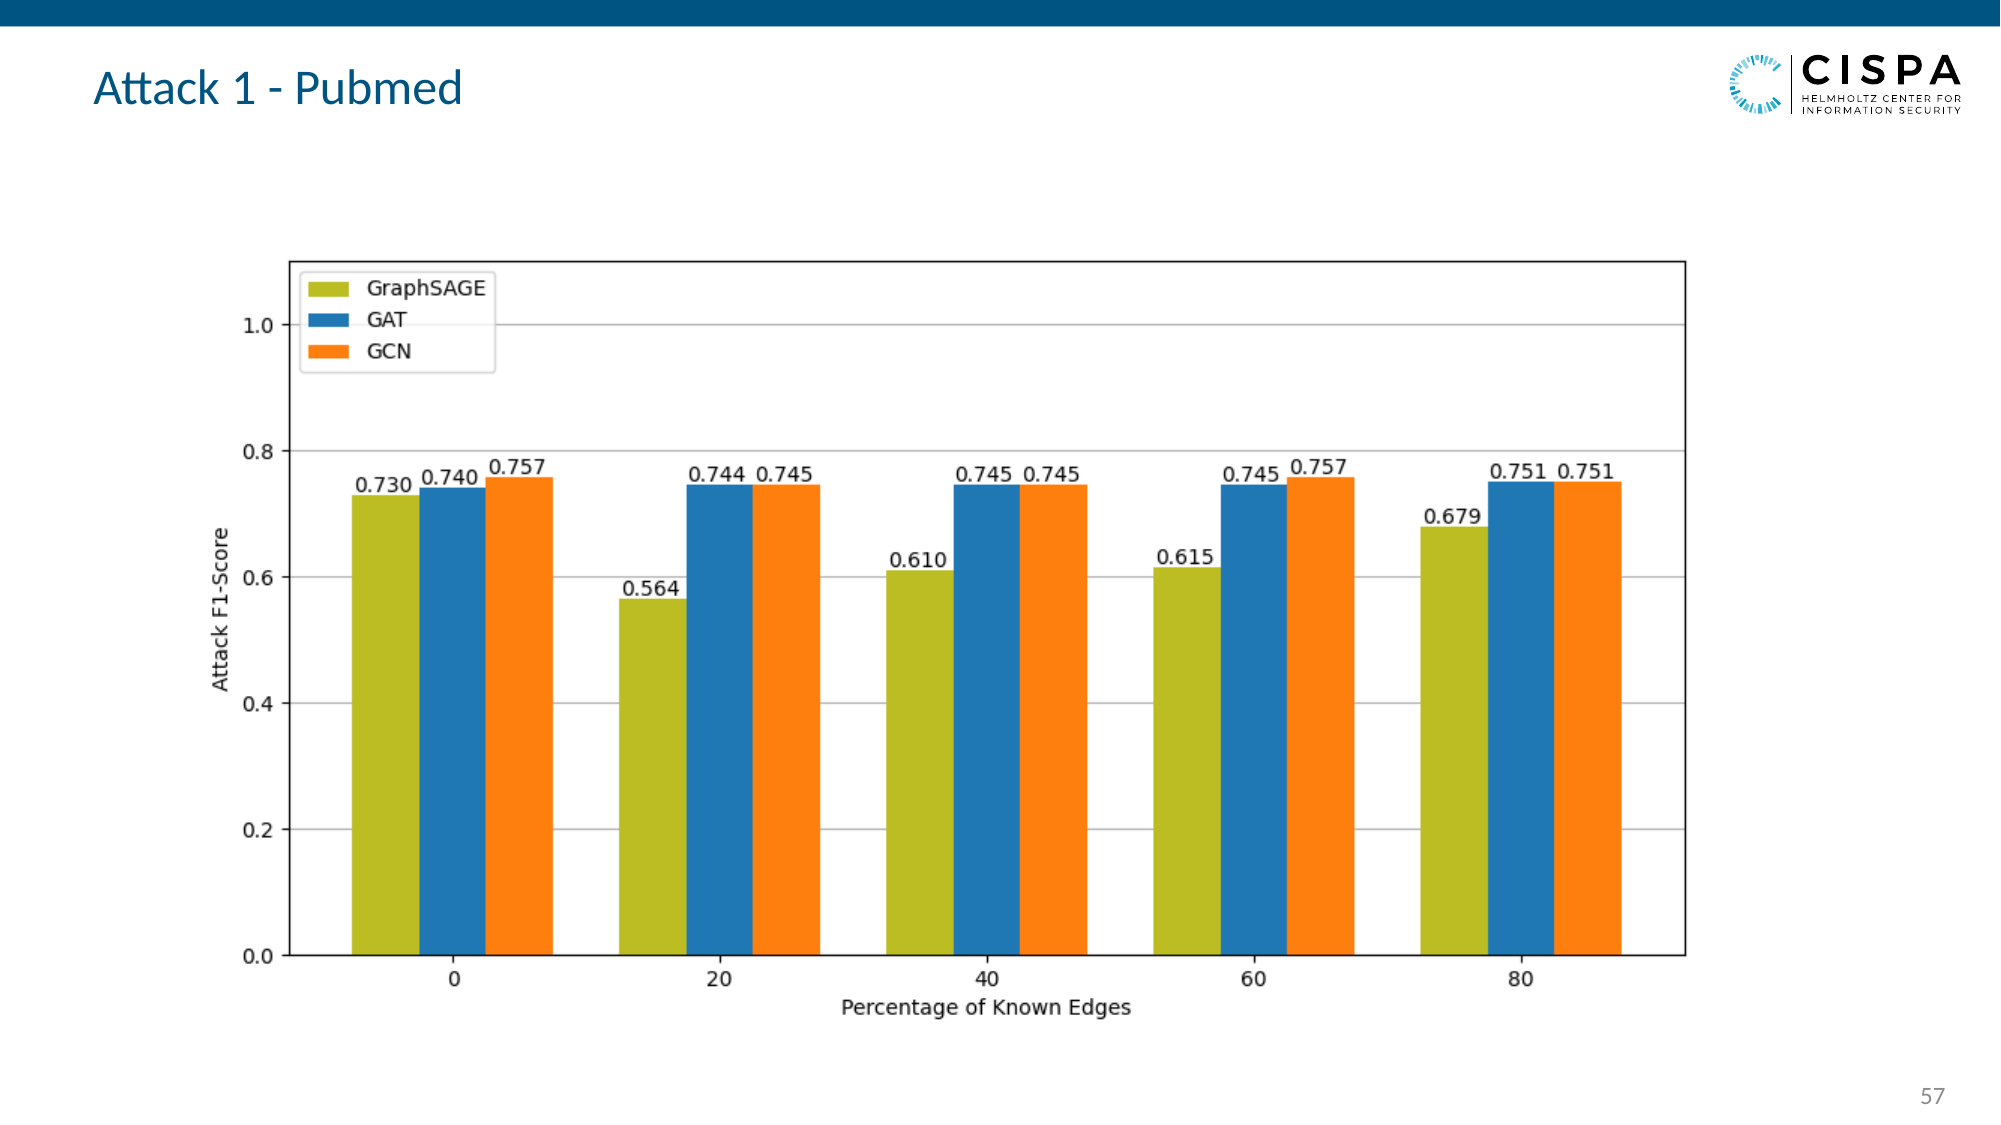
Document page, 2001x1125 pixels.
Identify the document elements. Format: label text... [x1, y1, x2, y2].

title Attack 1 - Pubmed [78, 38, 1699, 131]
slide_number <number> [1870, 1065, 1961, 1125]
picture [64, 153, 1865, 1054]
